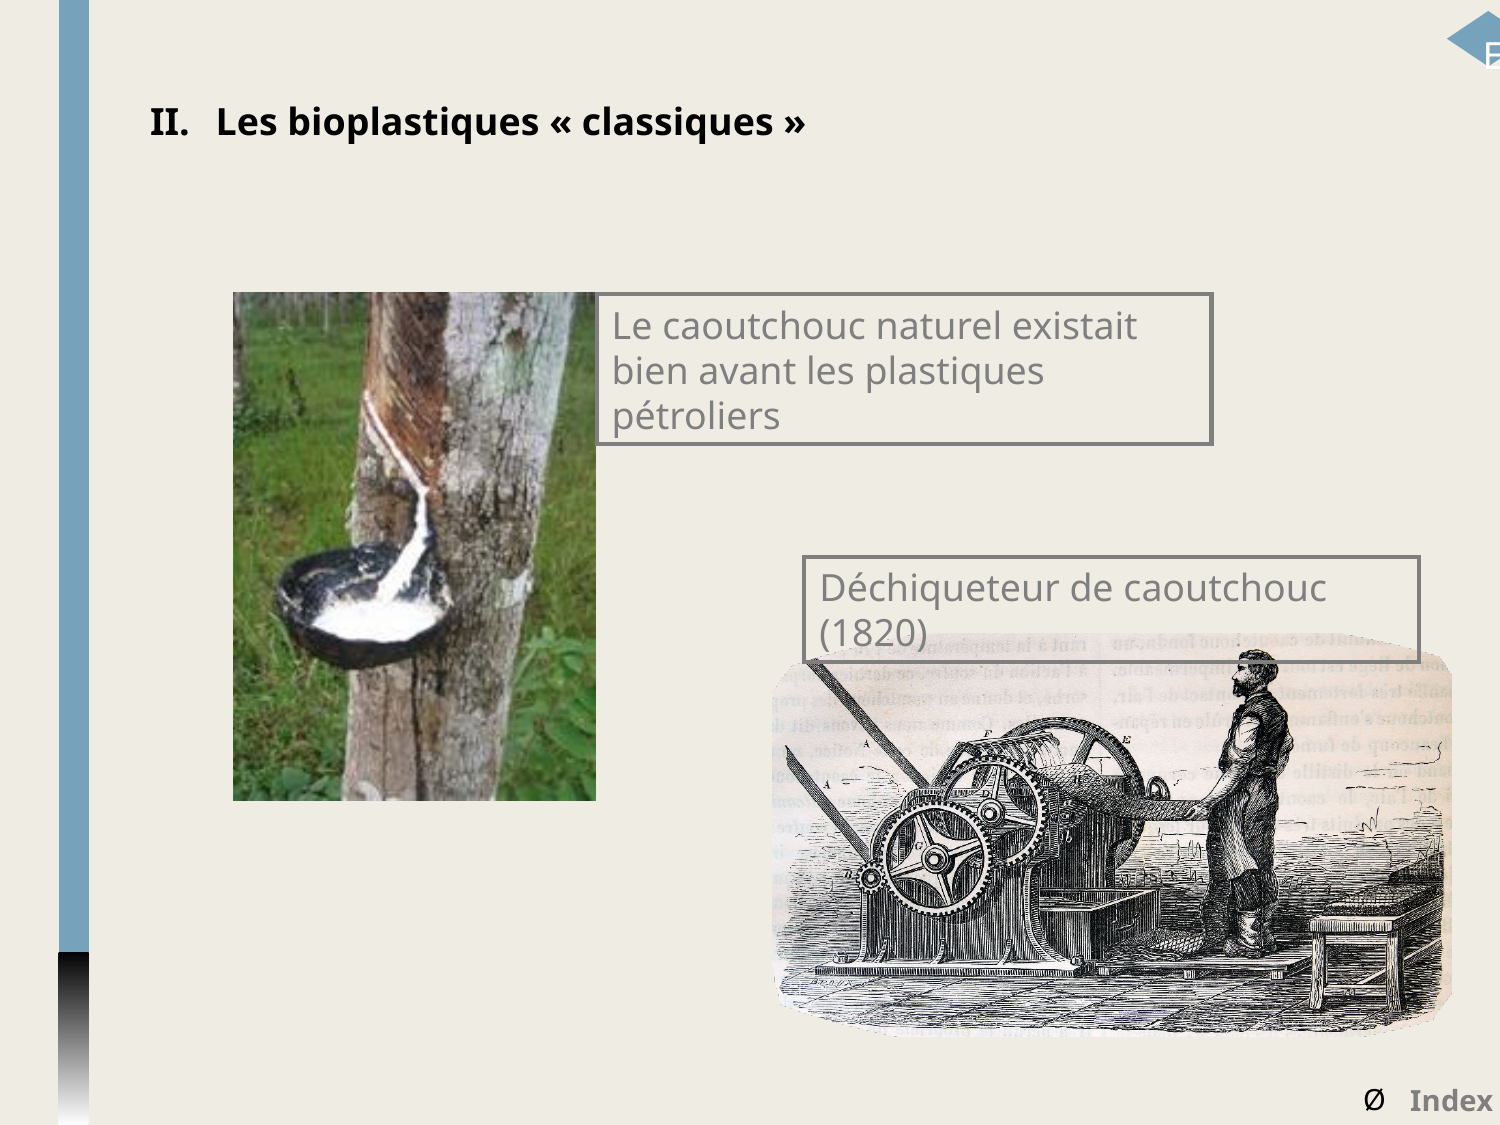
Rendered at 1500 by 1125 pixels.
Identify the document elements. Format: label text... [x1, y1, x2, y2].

picture [857, 634, 868, 644]
text_box Déchiqueteur de caoutchouc (1820) [804, 556, 1420, 618]
text_box E [1489, 45, 1500, 54]
text_box Le caoutchouc naturel existait bien avant les plastiques pétroliers [596, 294, 1212, 401]
text_box Index [1348, 1074, 1493, 1125]
text_box Les bioplastiques « classiques » [135, 90, 733, 151]
picture [806, 633, 1417, 660]
text_box [59, 0, 89, 1125]
picture [772, 633, 1452, 1037]
text_box E [1446, 10, 1500, 65]
picture [233, 292, 596, 801]
picture [899, 633, 910, 644]
text_box E [1489, 56, 1500, 66]
